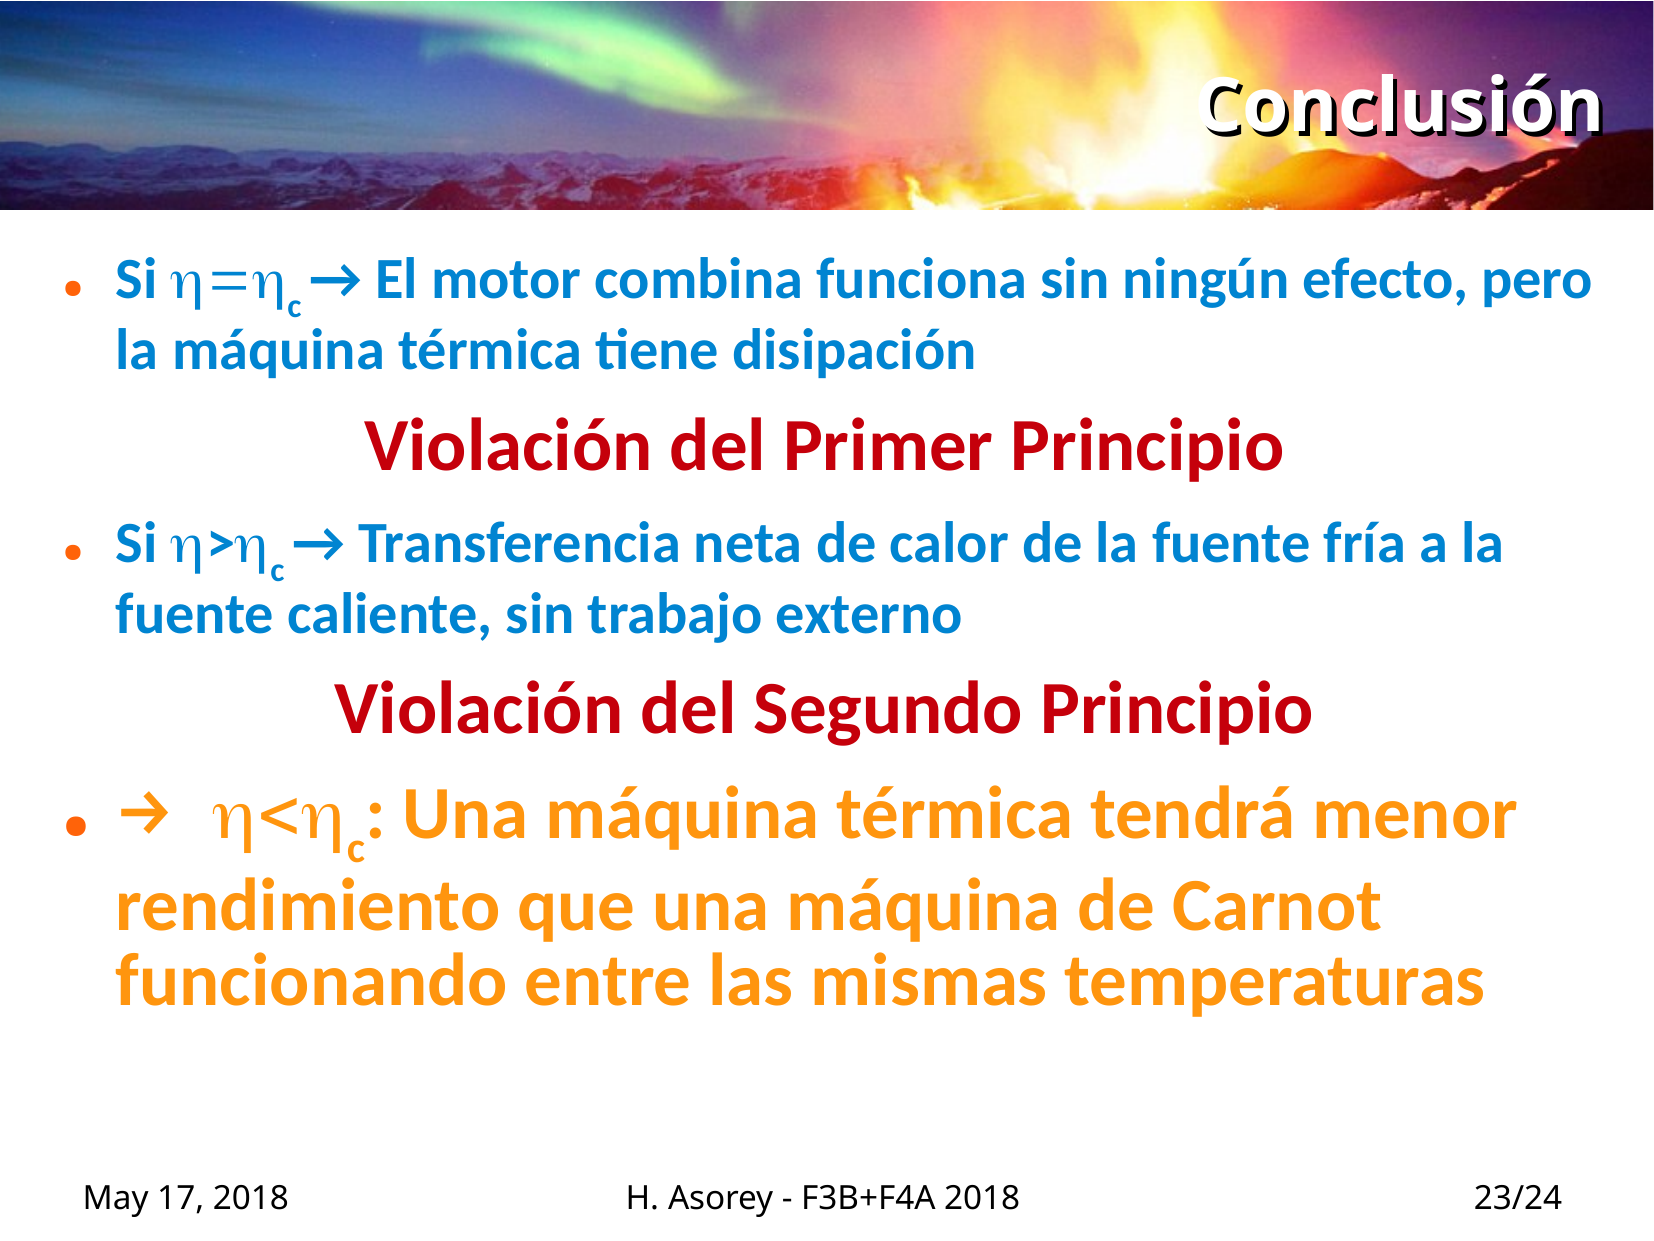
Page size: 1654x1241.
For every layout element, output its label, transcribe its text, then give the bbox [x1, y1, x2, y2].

title Conclusión [45, 15, 1606, 191]
list Si h=hc → El motor combina funciona sin ningún efecto, pero la máquina térmica tiene disipación Violación del Primer Principio Si h>hc → Transferencia neta de calor de la fuente fría a la fuente caliente, sin trabajo externo Violación del Segundo Principio → h<hc: Una máquina térmica tendrá menor rendimiento que una máquina de Carnot funcionando entre las mismas temperaturas [45, 255, 1606, 1156]
picture [0, 1, 1654, 210]
